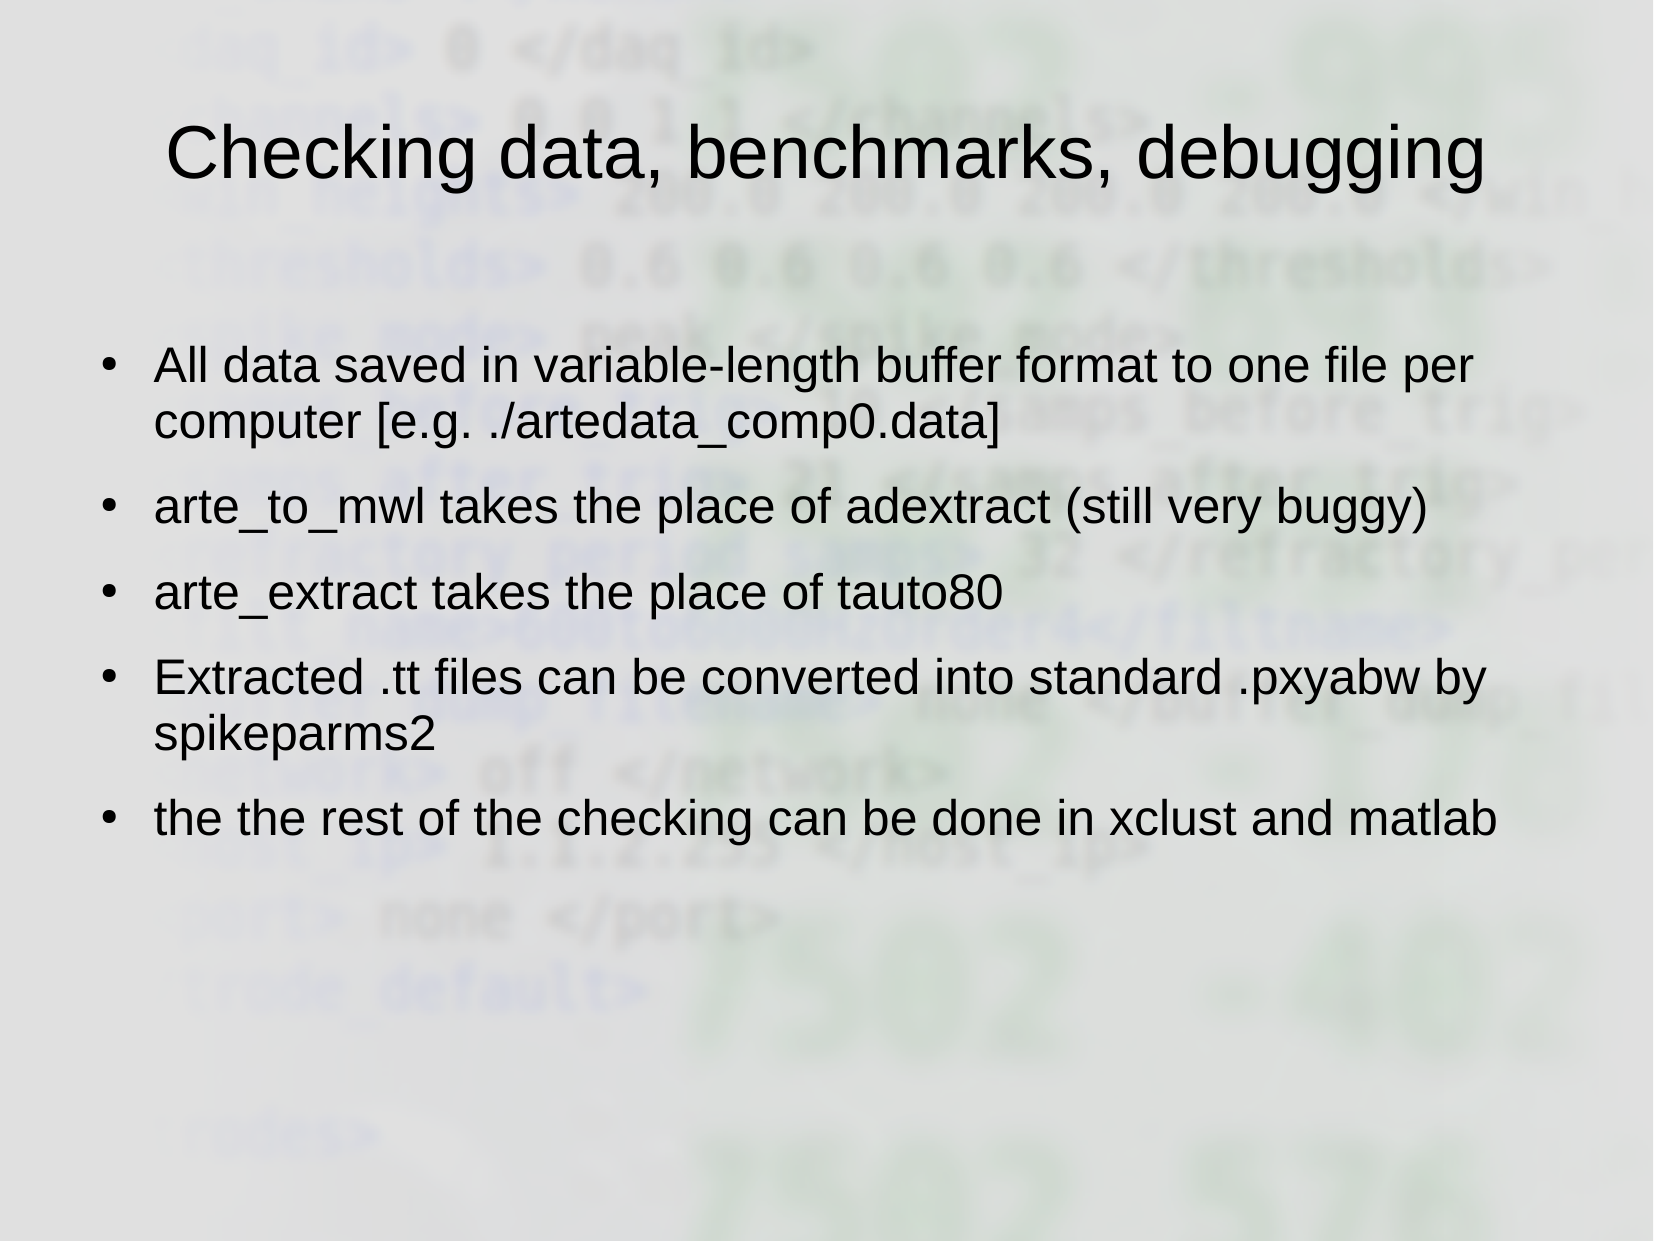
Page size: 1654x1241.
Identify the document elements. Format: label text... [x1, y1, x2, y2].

list All data saved in variable-length buffer format to one file per computer [e.g. ./artedata_comp0.data] arte_to_mwl takes the place of adextract (still very buggy) arte_extract takes the place of tauto80 Extracted .tt files can be converted into standard .pxyabw by spikeparms2 the the rest of the checking can be done in xclust and matlab [82, 337, 1575, 948]
picture [0, 0, 1654, 1241]
title Checking data, benchmarks, debugging [82, 49, 1571, 257]
